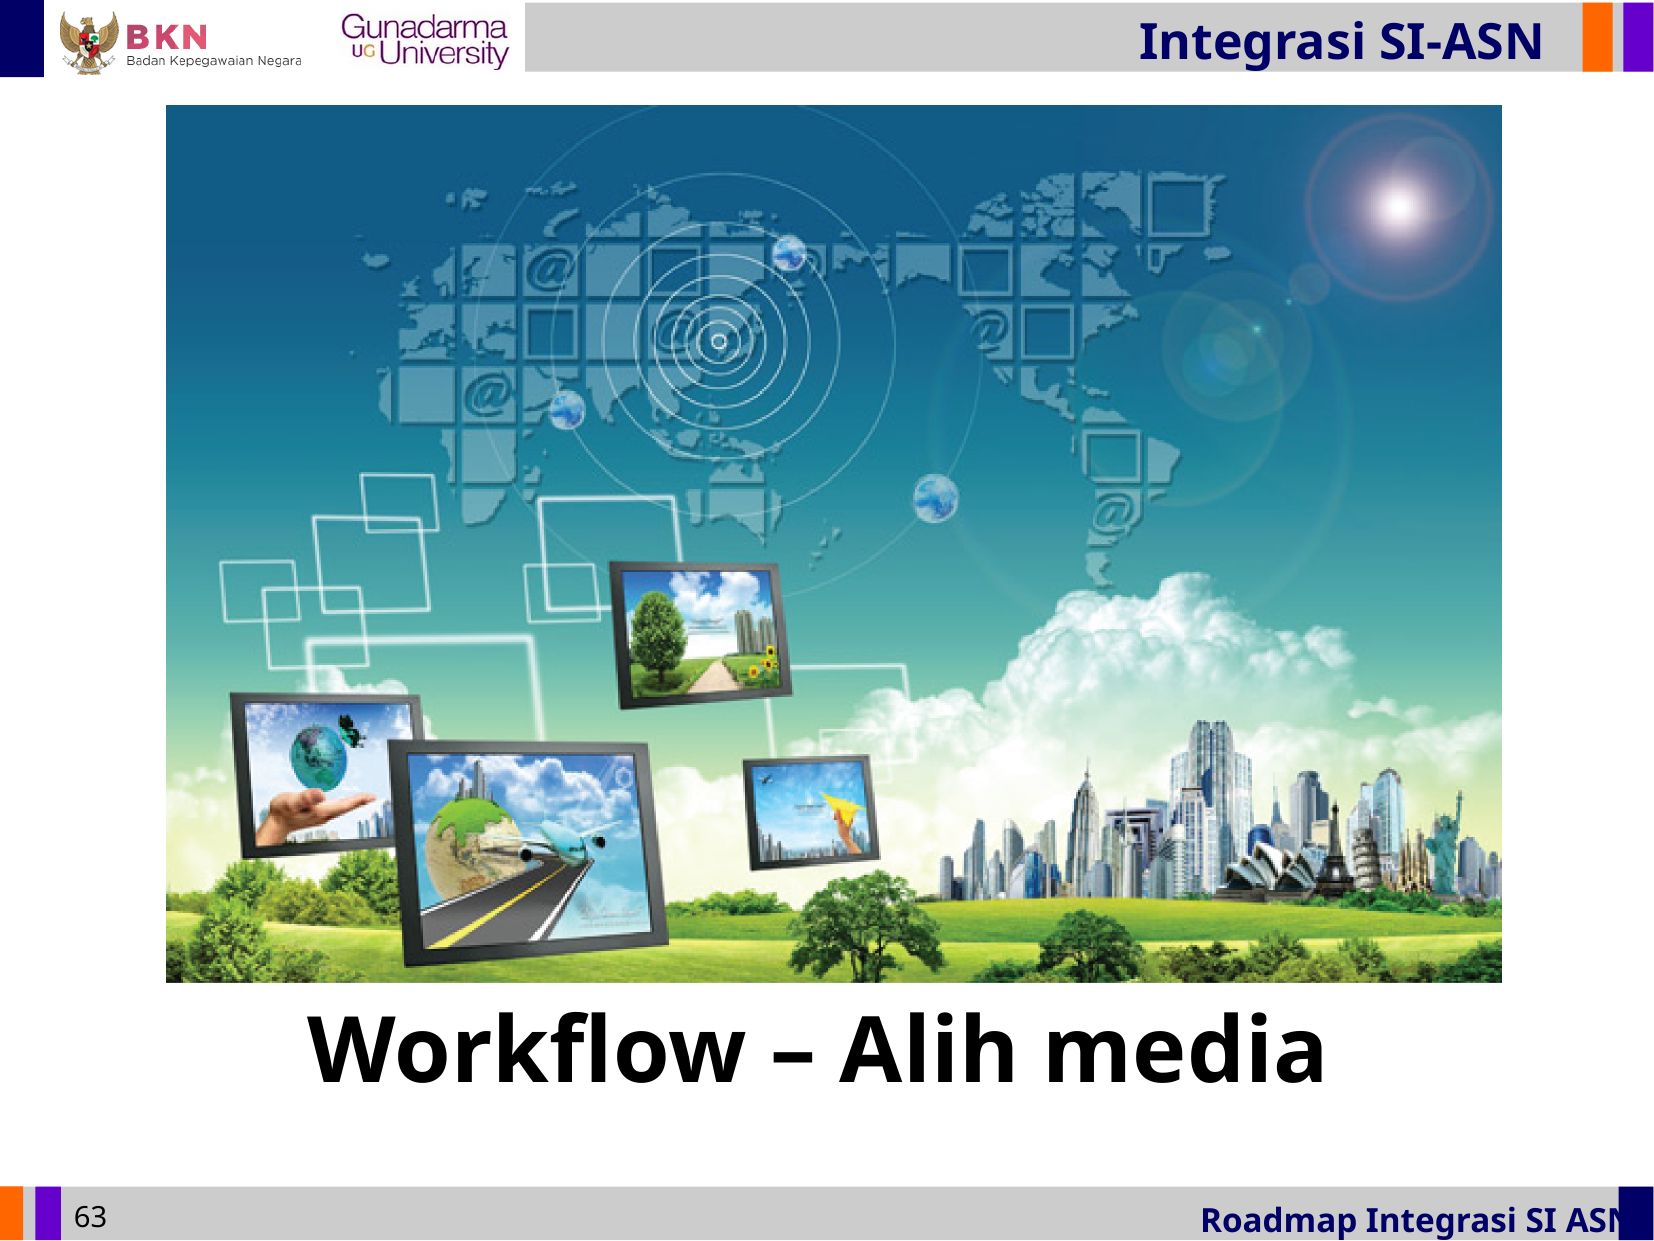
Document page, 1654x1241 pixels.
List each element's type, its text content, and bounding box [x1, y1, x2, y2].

picture [60, 11, 301, 75]
title Workflow – Alih media [62, 983, 1576, 1111]
picture [340, 0, 510, 70]
picture [166, 105, 1502, 983]
